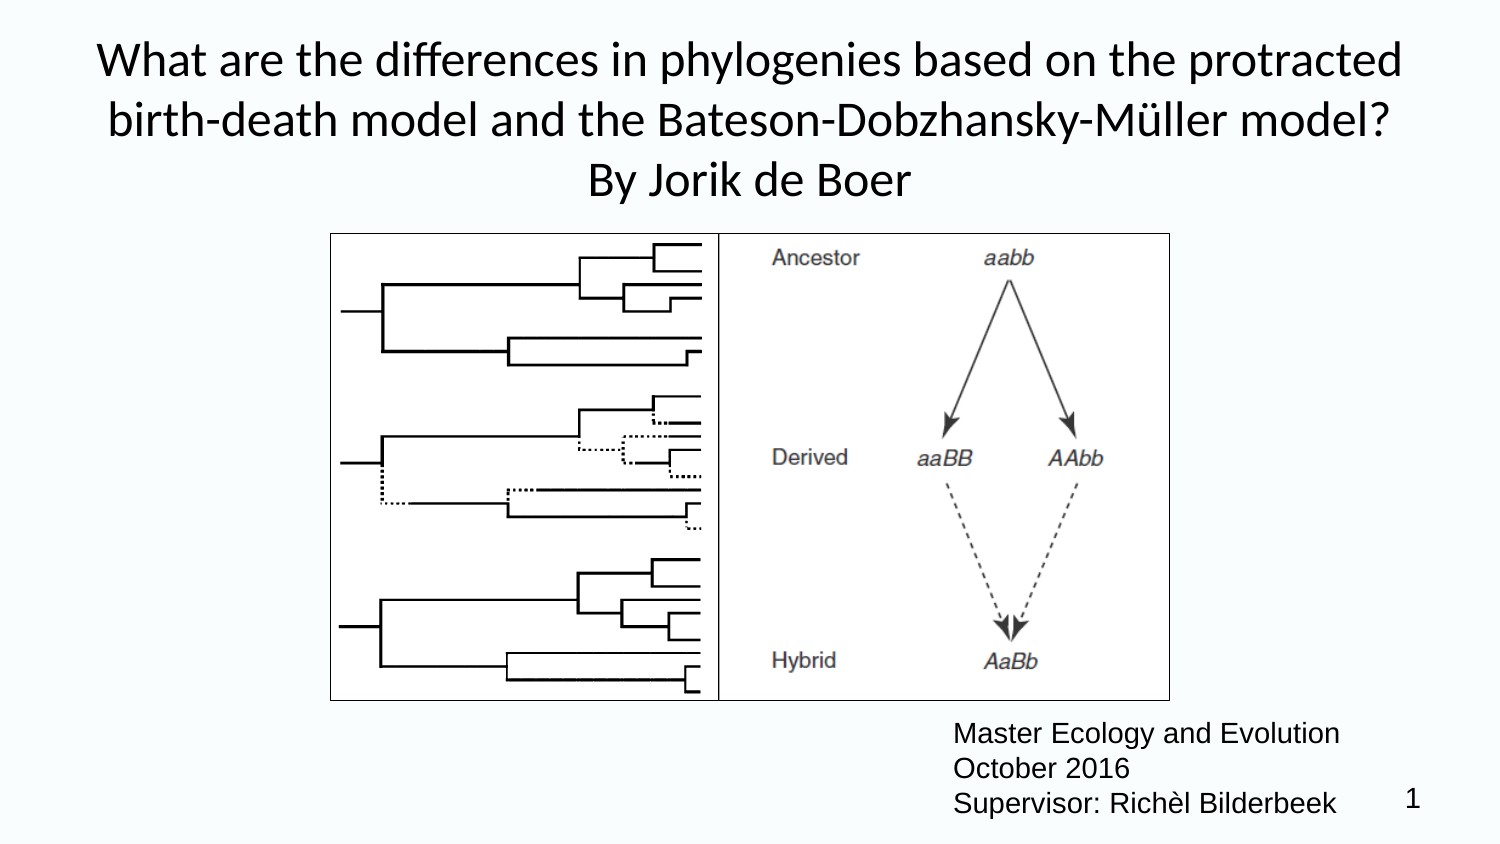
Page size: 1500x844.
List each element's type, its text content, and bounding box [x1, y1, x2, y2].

slide_number <getal> [1389, 764, 1480, 830]
title What are the differences in phylogenies based on the protracted birth-death model and the Bateson-Dobzhansky-Müller model? By Jorik de Boer [51, 71, 1449, 222]
picture [719, 234, 1169, 700]
picture [331, 234, 718, 700]
text_box Master Ecology and Evolution October 2016 Supervisor: Richèl Bilderbeek [938, 699, 1394, 832]
